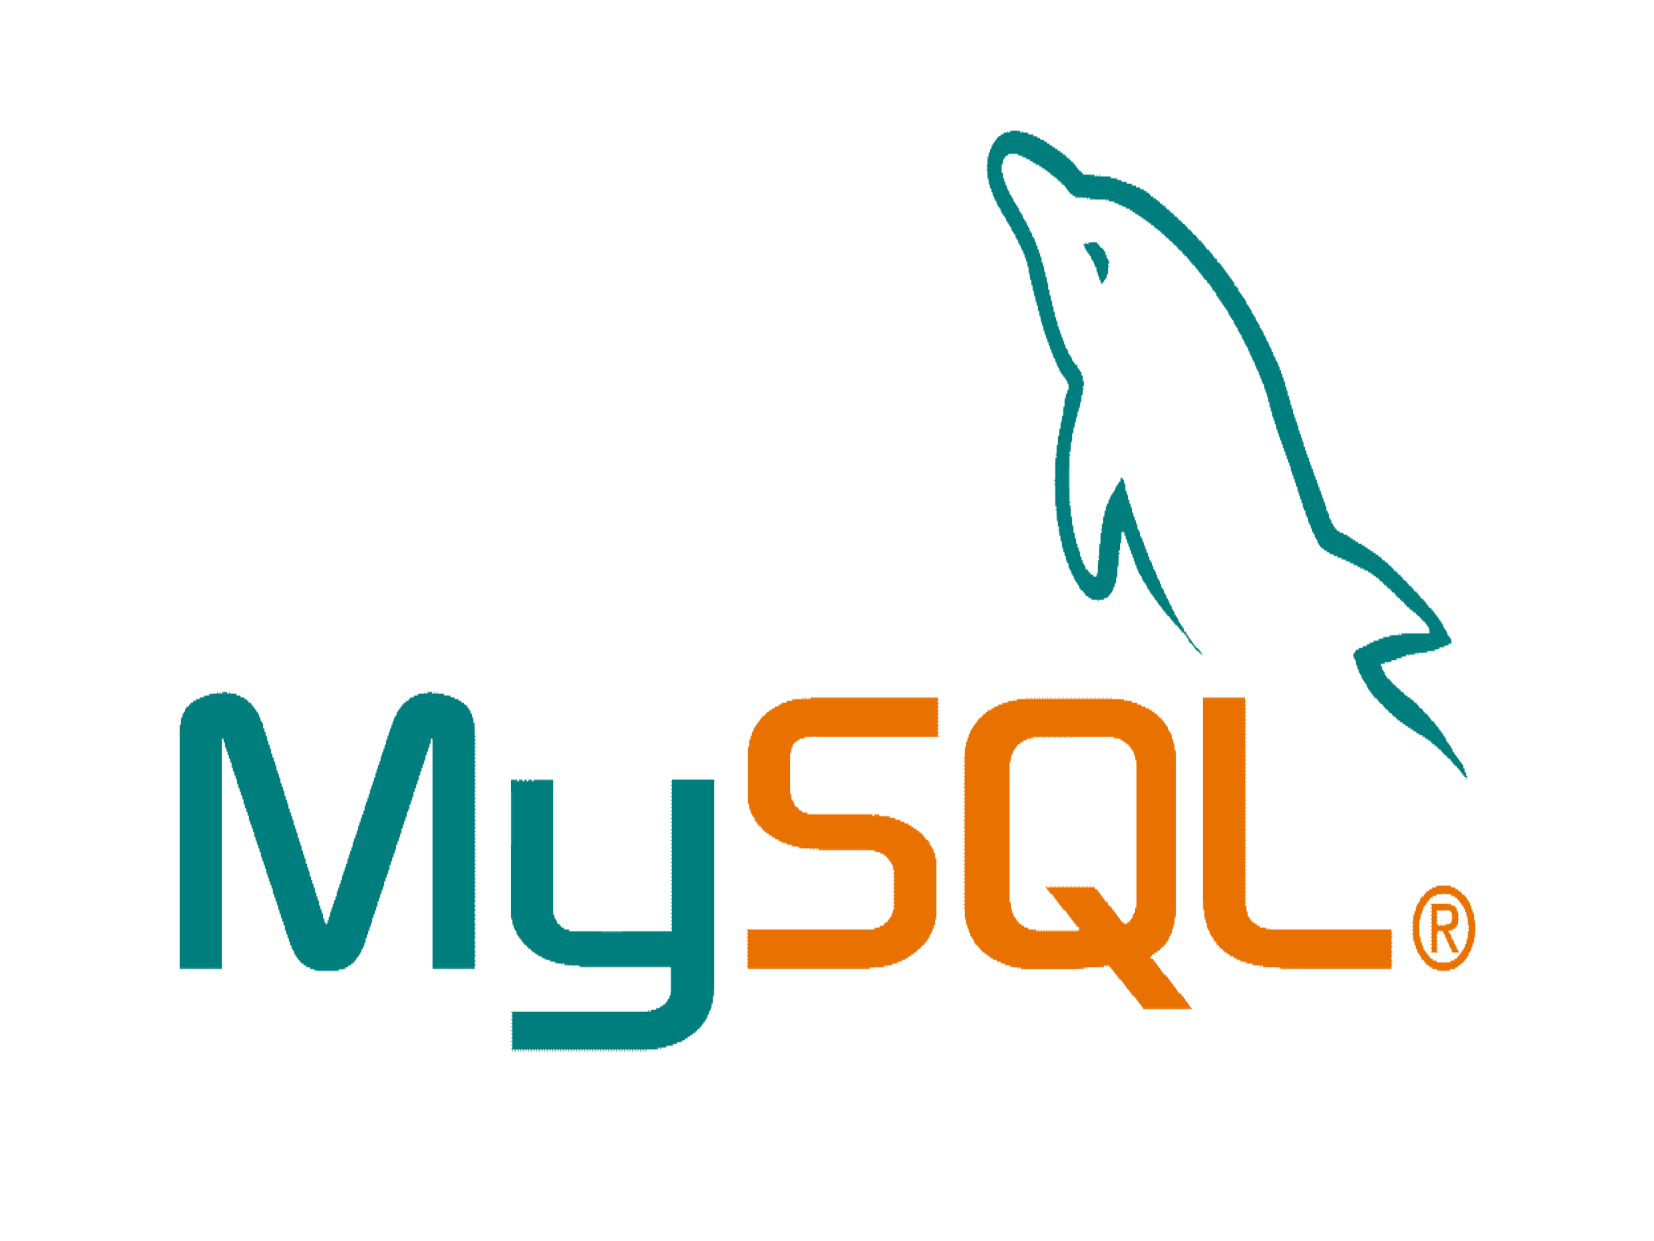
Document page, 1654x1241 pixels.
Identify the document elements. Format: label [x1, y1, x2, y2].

picture [177, 129, 1477, 1052]
